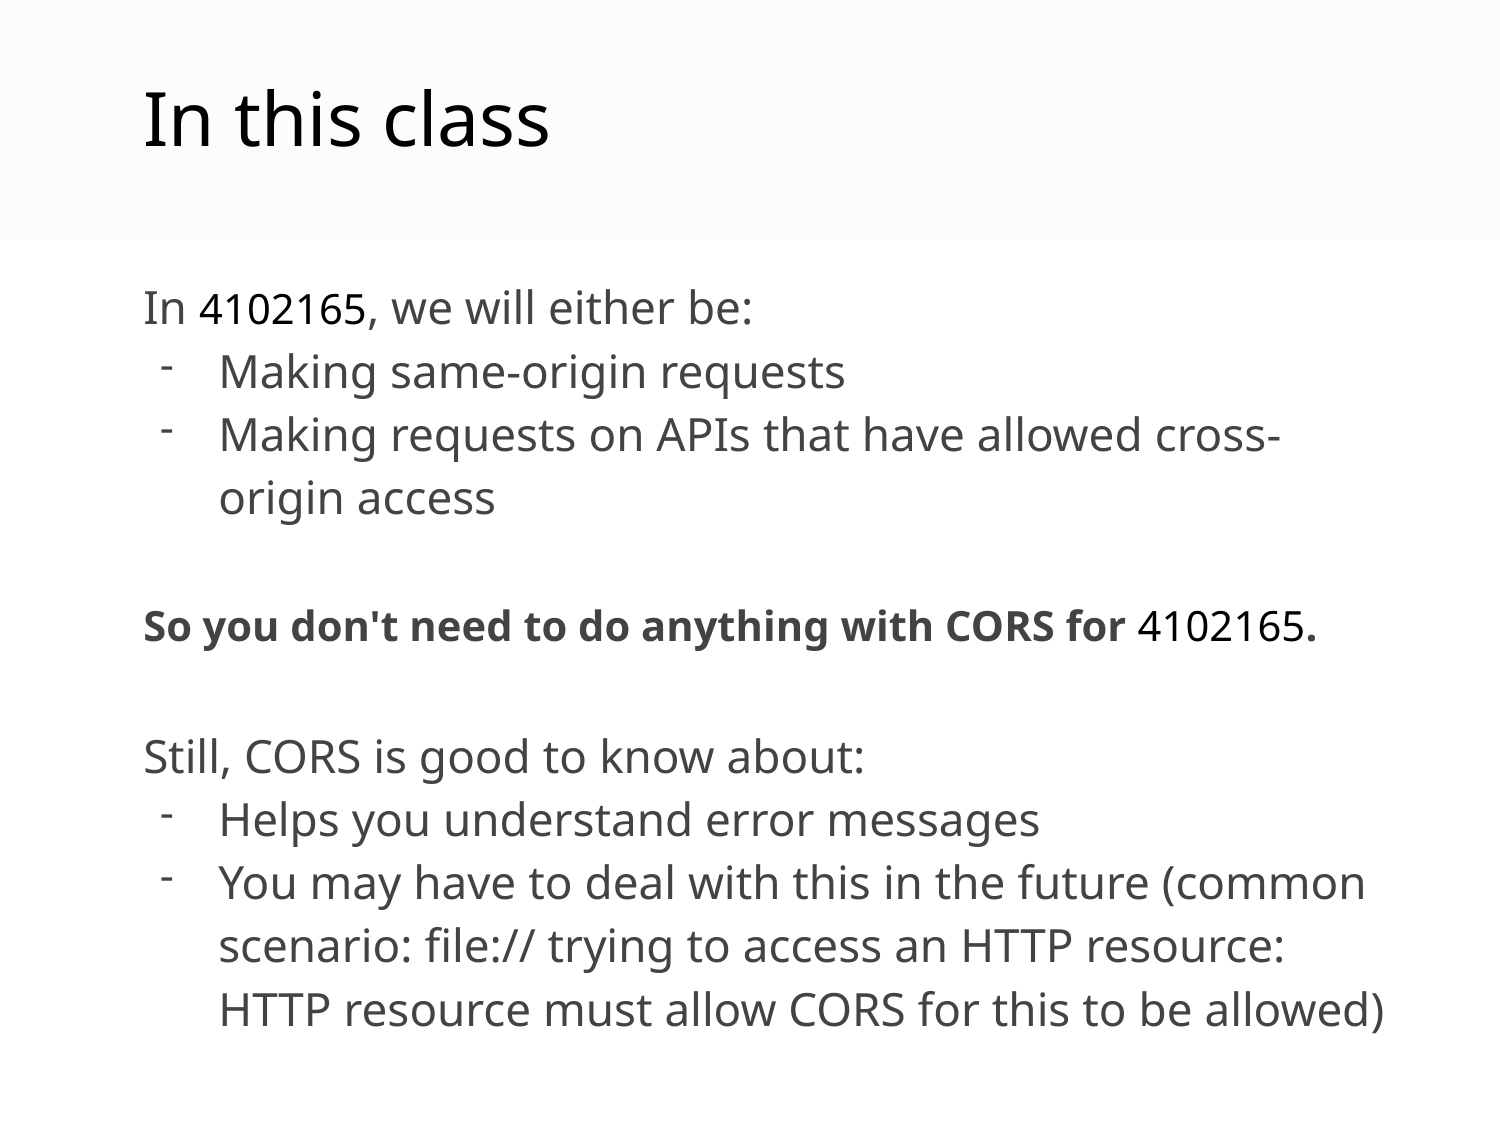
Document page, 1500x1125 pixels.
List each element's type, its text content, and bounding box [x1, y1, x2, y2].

title In this class [128, 56, 1372, 183]
list In 4102165, we will either be: Making same-origin requests Making requests on APIs that have allowed cross-origin access So you don't need to do anything with CORS for 4102165. Still, CORS is good to know about: Helps you understand error messages You may have to deal with this in the future (common scenario: file:// trying to access an HTTP resource: HTTP resource must allow CORS for this to be allowed) [128, 255, 1410, 1125]
